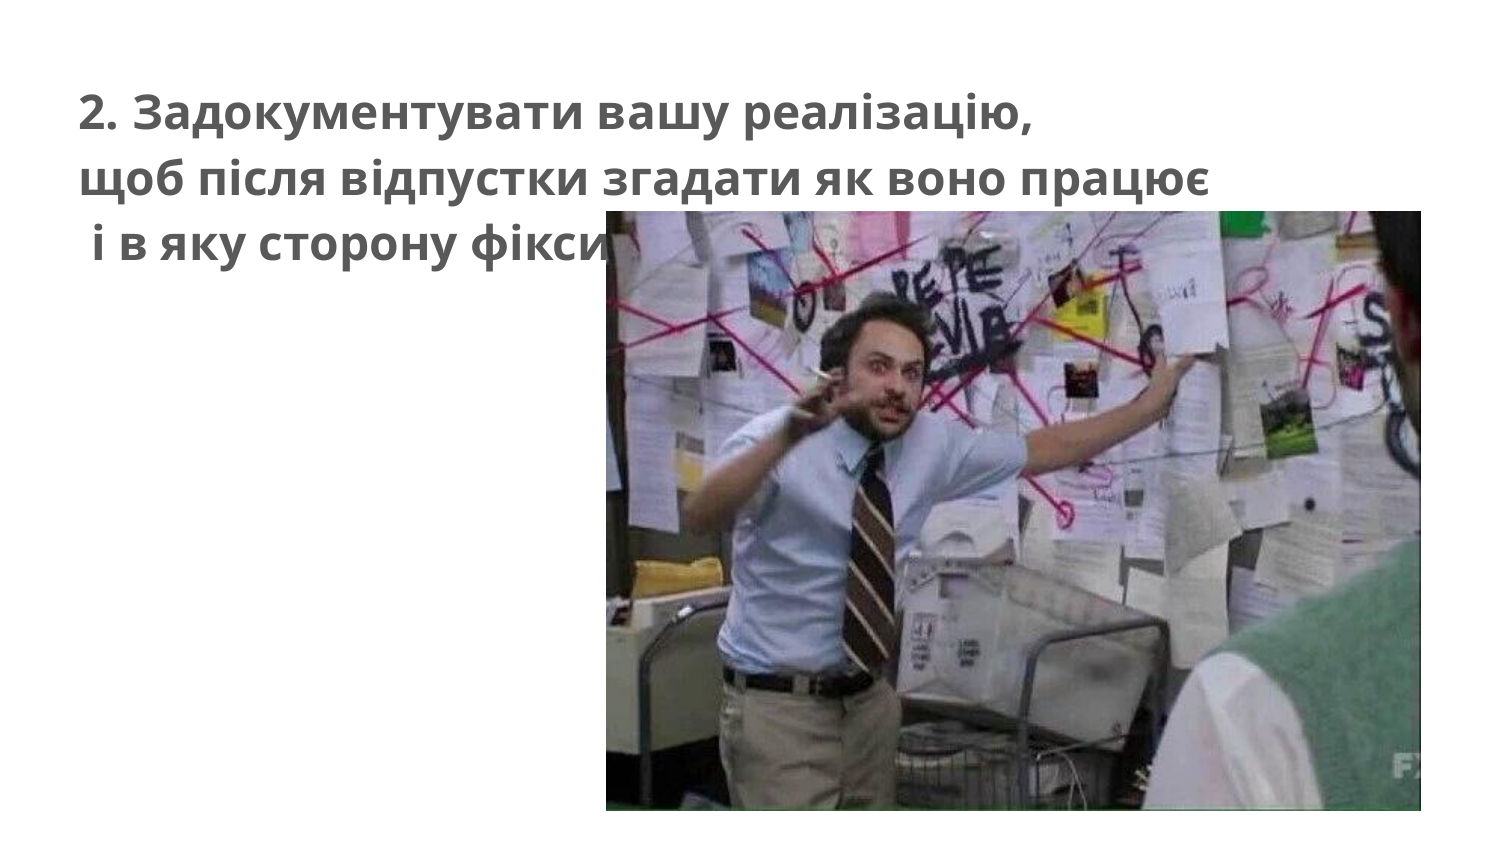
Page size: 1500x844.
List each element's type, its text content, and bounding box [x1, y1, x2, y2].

picture [606, 211, 1421, 811]
list 2. Задокументувати вашу реалізацію, щоб після відпустки згадати як воно працює і в яку сторону фіксить [63, 63, 1396, 793]
